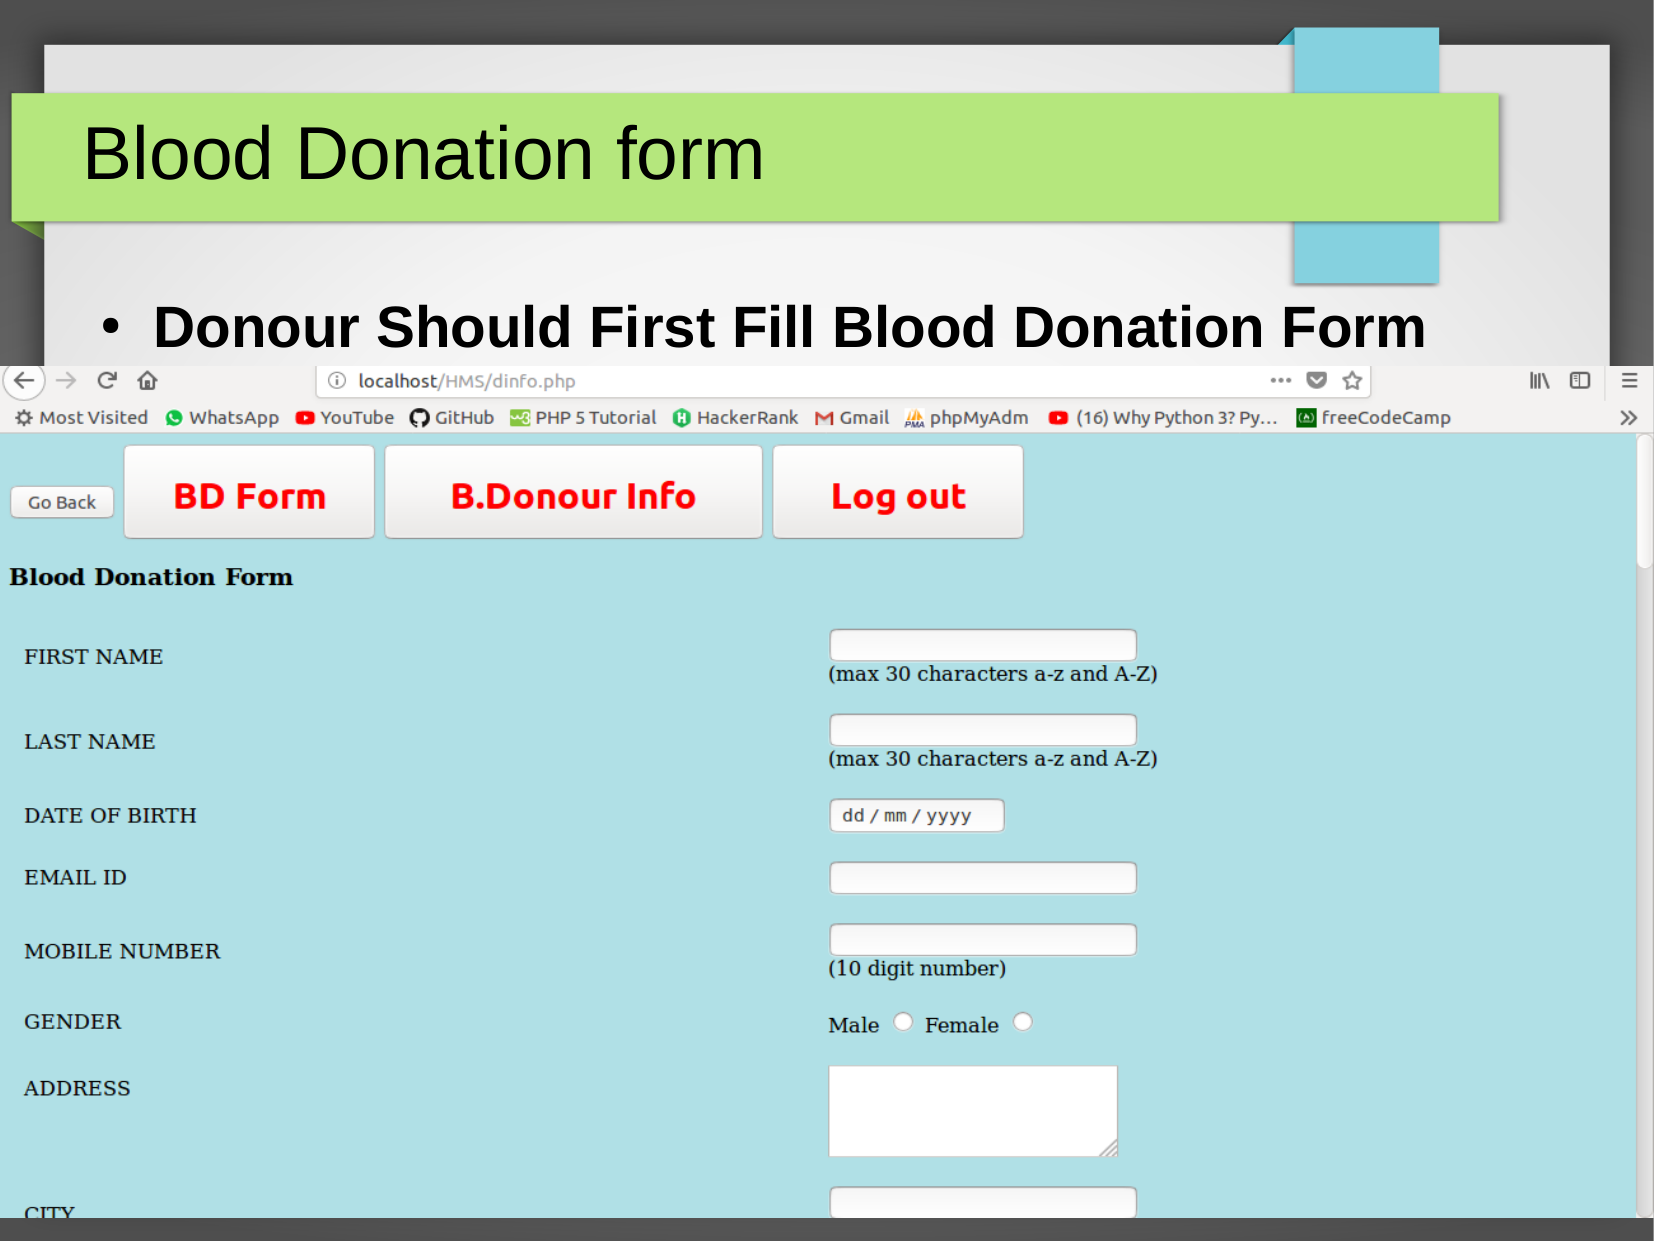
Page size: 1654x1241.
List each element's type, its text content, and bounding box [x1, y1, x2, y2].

title Blood Donation form [82, 94, 1264, 213]
picture [0, 0, 1654, 1241]
list Donour Should First Fill Blood Donation Form [82, 295, 1571, 366]
